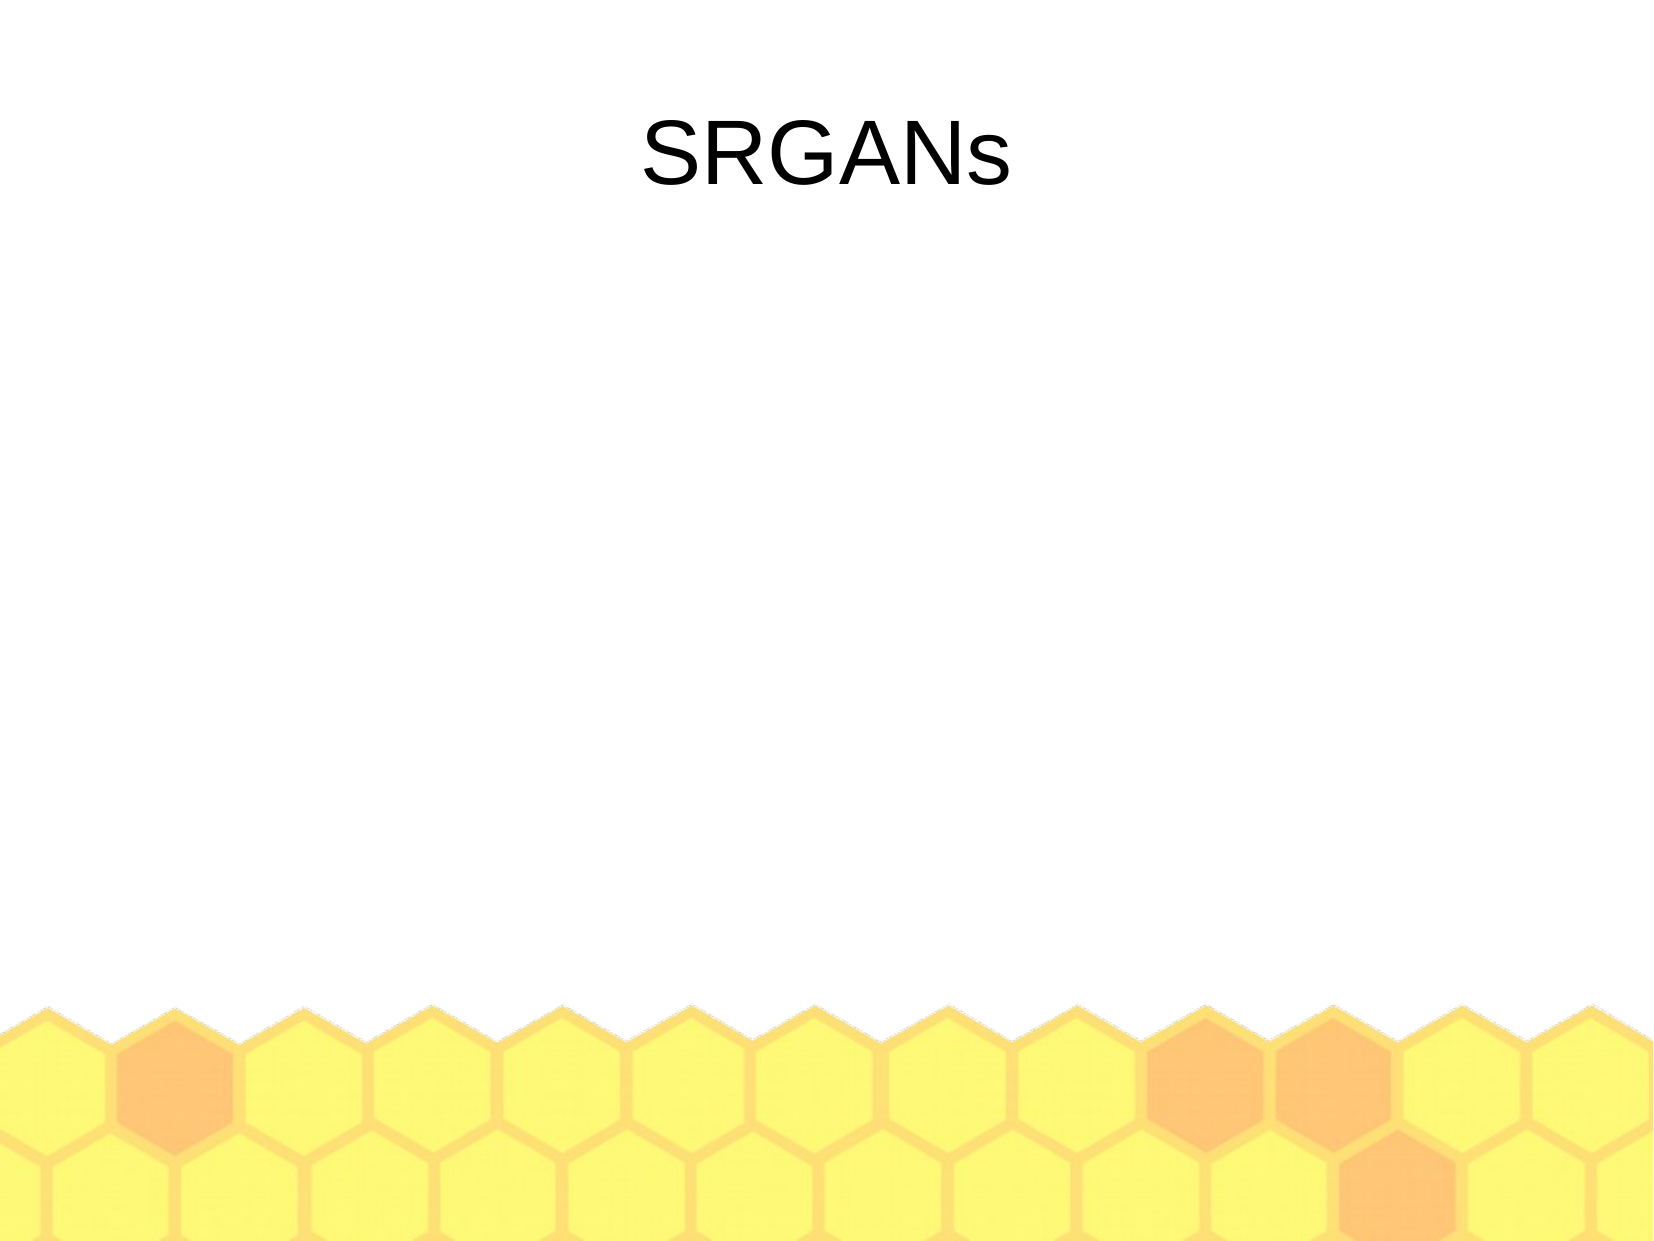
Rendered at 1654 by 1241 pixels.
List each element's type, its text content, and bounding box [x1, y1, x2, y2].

picture [0, 1001, 1654, 1241]
title SRGANs [82, 49, 1571, 257]
